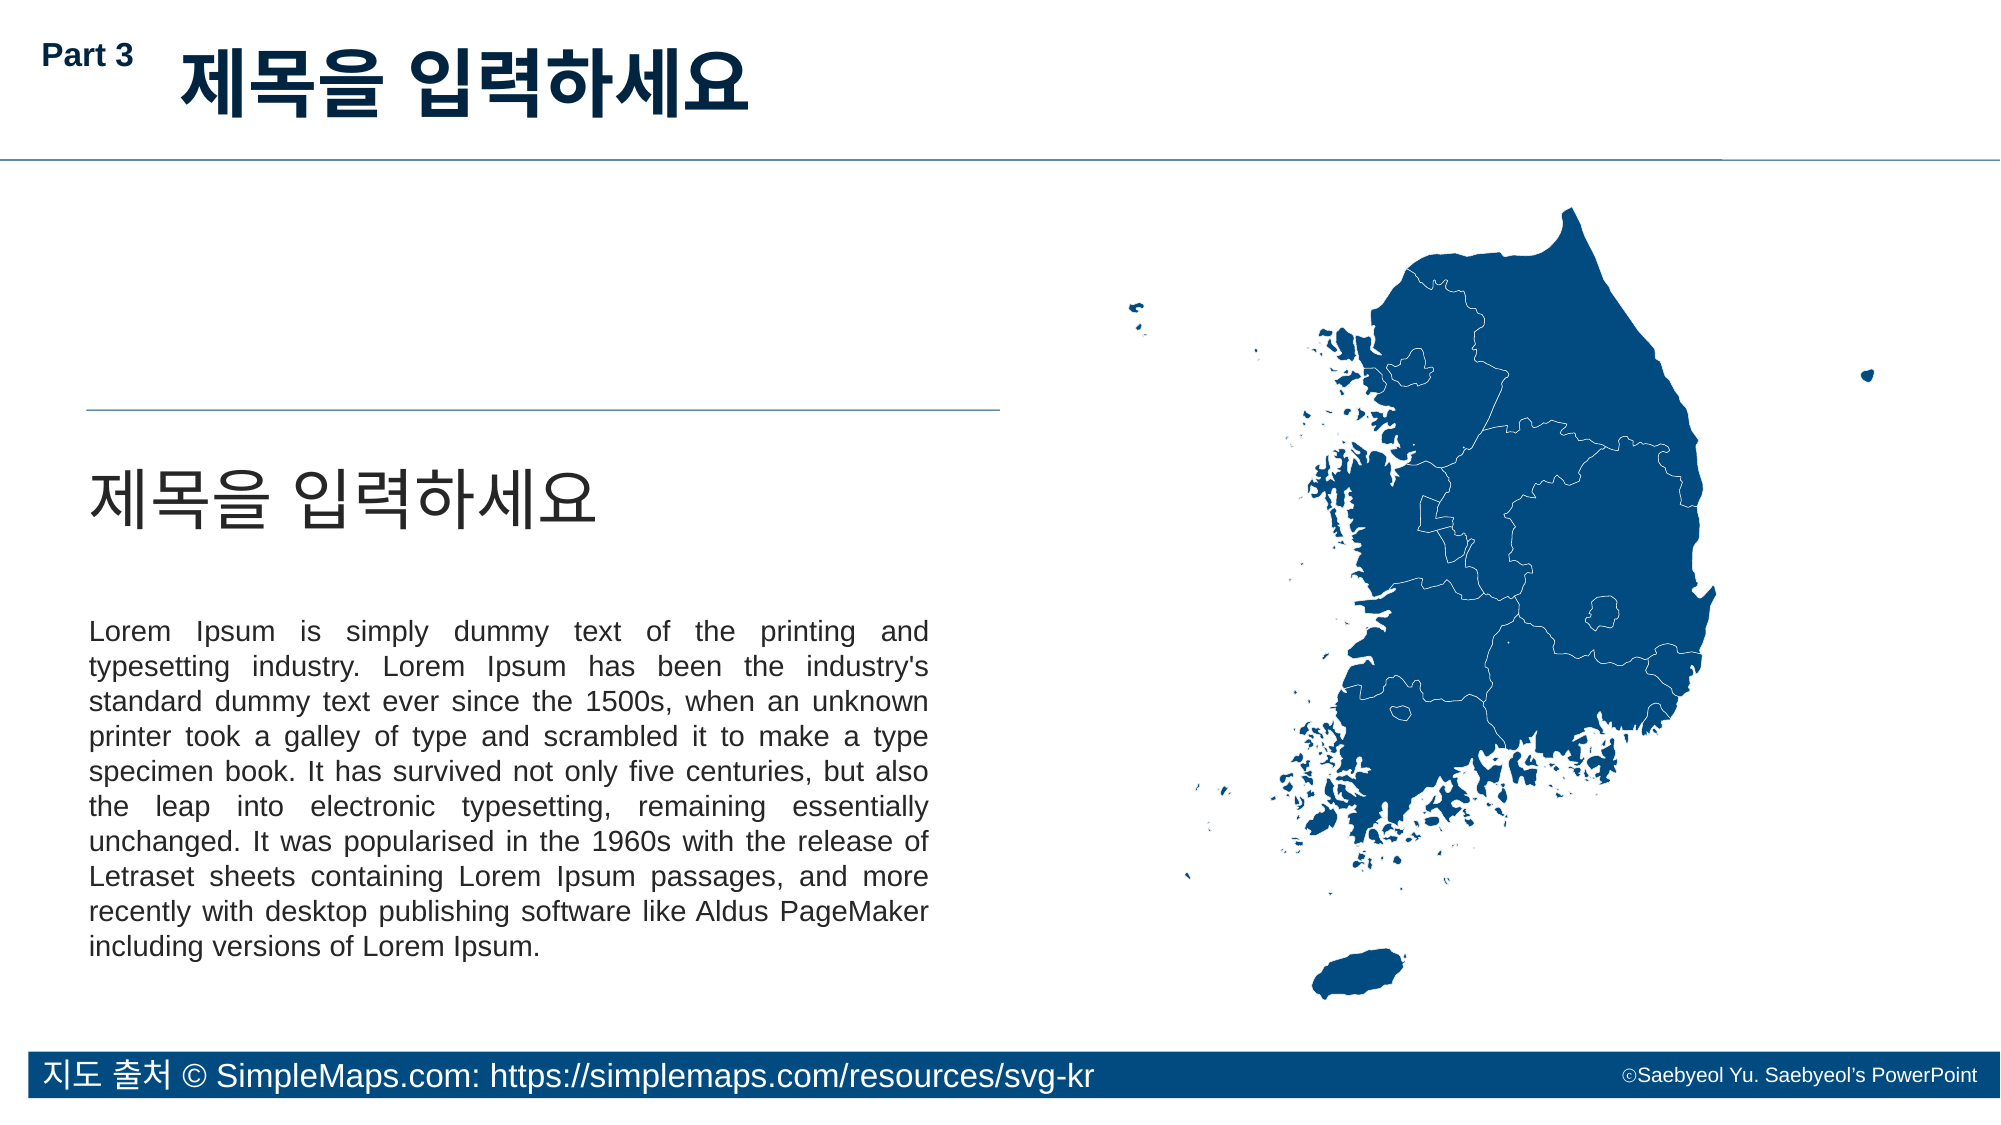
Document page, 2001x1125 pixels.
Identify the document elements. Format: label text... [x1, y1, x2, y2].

text_box [1299, 721, 1324, 751]
text_box [1279, 772, 1294, 784]
text_box [1337, 540, 1347, 546]
text_box [1367, 857, 1373, 870]
text_box [1485, 802, 1494, 807]
text_box [1304, 803, 1338, 836]
text_box 제목을 입력하세요 [164, 28, 783, 134]
text_box [1413, 820, 1420, 828]
text_box [1282, 781, 1294, 792]
text_box [1548, 763, 1560, 772]
text_box [1343, 408, 1352, 416]
text_box [1352, 850, 1367, 868]
text_box [1294, 841, 1303, 847]
text_box [1568, 766, 1581, 777]
text_box [1306, 789, 1317, 799]
text_box [1135, 323, 1142, 331]
text_box [1555, 792, 1565, 799]
text_box [1128, 302, 1144, 313]
text_box [1290, 752, 1314, 787]
text_box [1860, 368, 1875, 383]
text_box [1334, 369, 1362, 388]
text_box [1497, 783, 1508, 804]
text_box [1583, 737, 1618, 785]
text_box [1494, 807, 1509, 819]
text_box [1311, 948, 1406, 1001]
text_box [1443, 877, 1451, 886]
text_box [1405, 831, 1423, 843]
text_box [1302, 410, 1312, 419]
text_box 제목을 입력하세요 [74, 450, 1039, 546]
text_box Lorem Ipsum is simply dummy text of the printing and typesetting industry. Lorem Ipsum has been the industry's standard dummy text ever since the 1500s, when an unknown printer took a galley of type and scrambled it to make a type specimen book. It has survived not only five centuries, but also the leap into electronic typesetting, remaining essentially unchanged. It was popularised in the 1960s with the release of Letraset sheets containing Lorem Ipsum passages, and more recently with desktop publishing software like Aldus PageMaker including versions of Lorem Ipsum. [74, 605, 946, 970]
text_box [1280, 848, 1288, 854]
text_box [1195, 783, 1200, 792]
text_box [1322, 652, 1330, 660]
text_box 지도 출처 © SimpleMaps.com: https://simplemaps.com/resources/svg-kr [27, 1046, 1282, 1125]
text_box [1329, 367, 1338, 372]
text_box [1319, 754, 1336, 769]
text_box [1339, 389, 1345, 396]
text_box [1524, 754, 1539, 767]
text_box [1220, 785, 1229, 797]
text_box [1184, 872, 1191, 880]
text_box [1294, 795, 1305, 811]
text_box [1423, 816, 1440, 827]
text_box [1392, 855, 1402, 865]
text_box Part 3 [26, 26, 165, 81]
text_box [1623, 733, 1629, 744]
text_box [1318, 328, 1333, 337]
text_box [1307, 206, 1717, 847]
text_box [1356, 407, 1369, 421]
